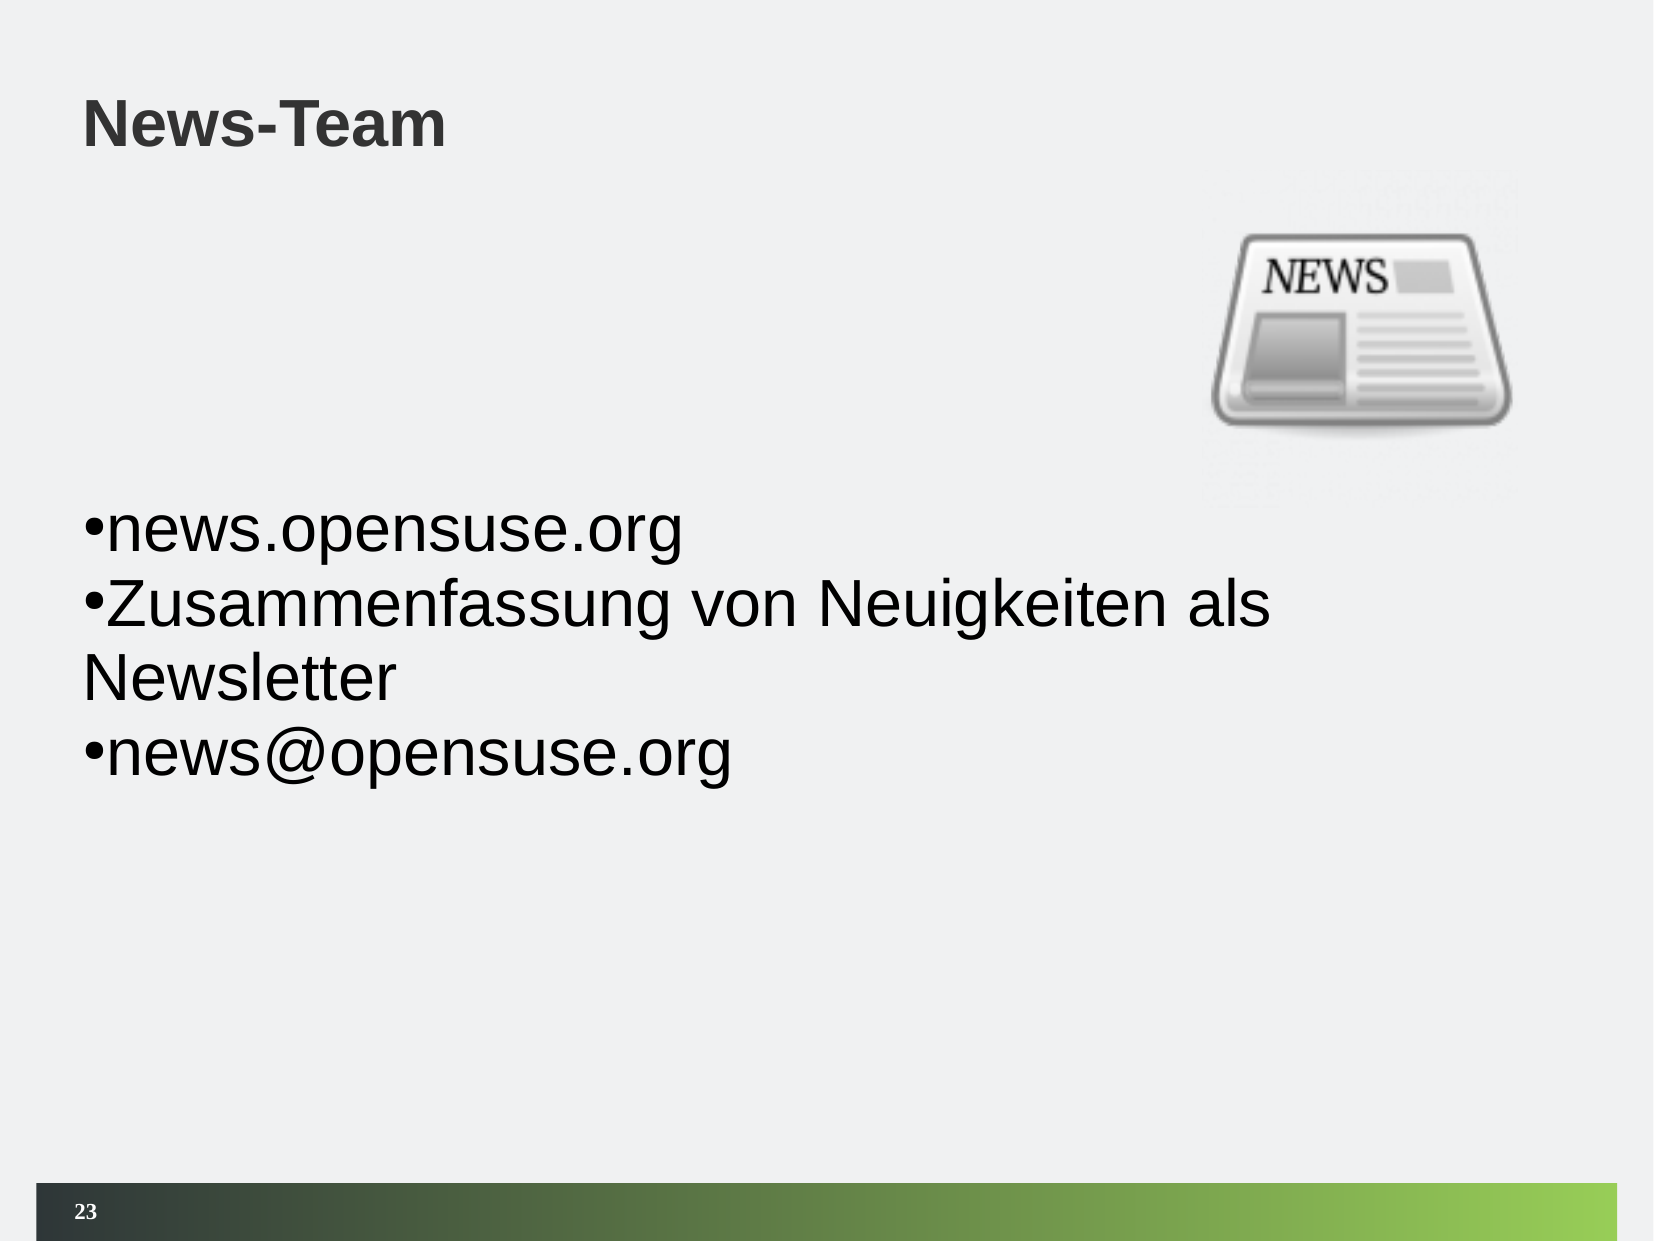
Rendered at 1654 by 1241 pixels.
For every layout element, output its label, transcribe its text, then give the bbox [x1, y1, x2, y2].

title News-Team [82, 49, 1571, 198]
picture [0, 0, 1654, 1241]
subtitle news.opensuse.org Zusammenfassung von Neuigkeiten als Newsletter news@opensuse.org [82, 231, 1571, 1050]
